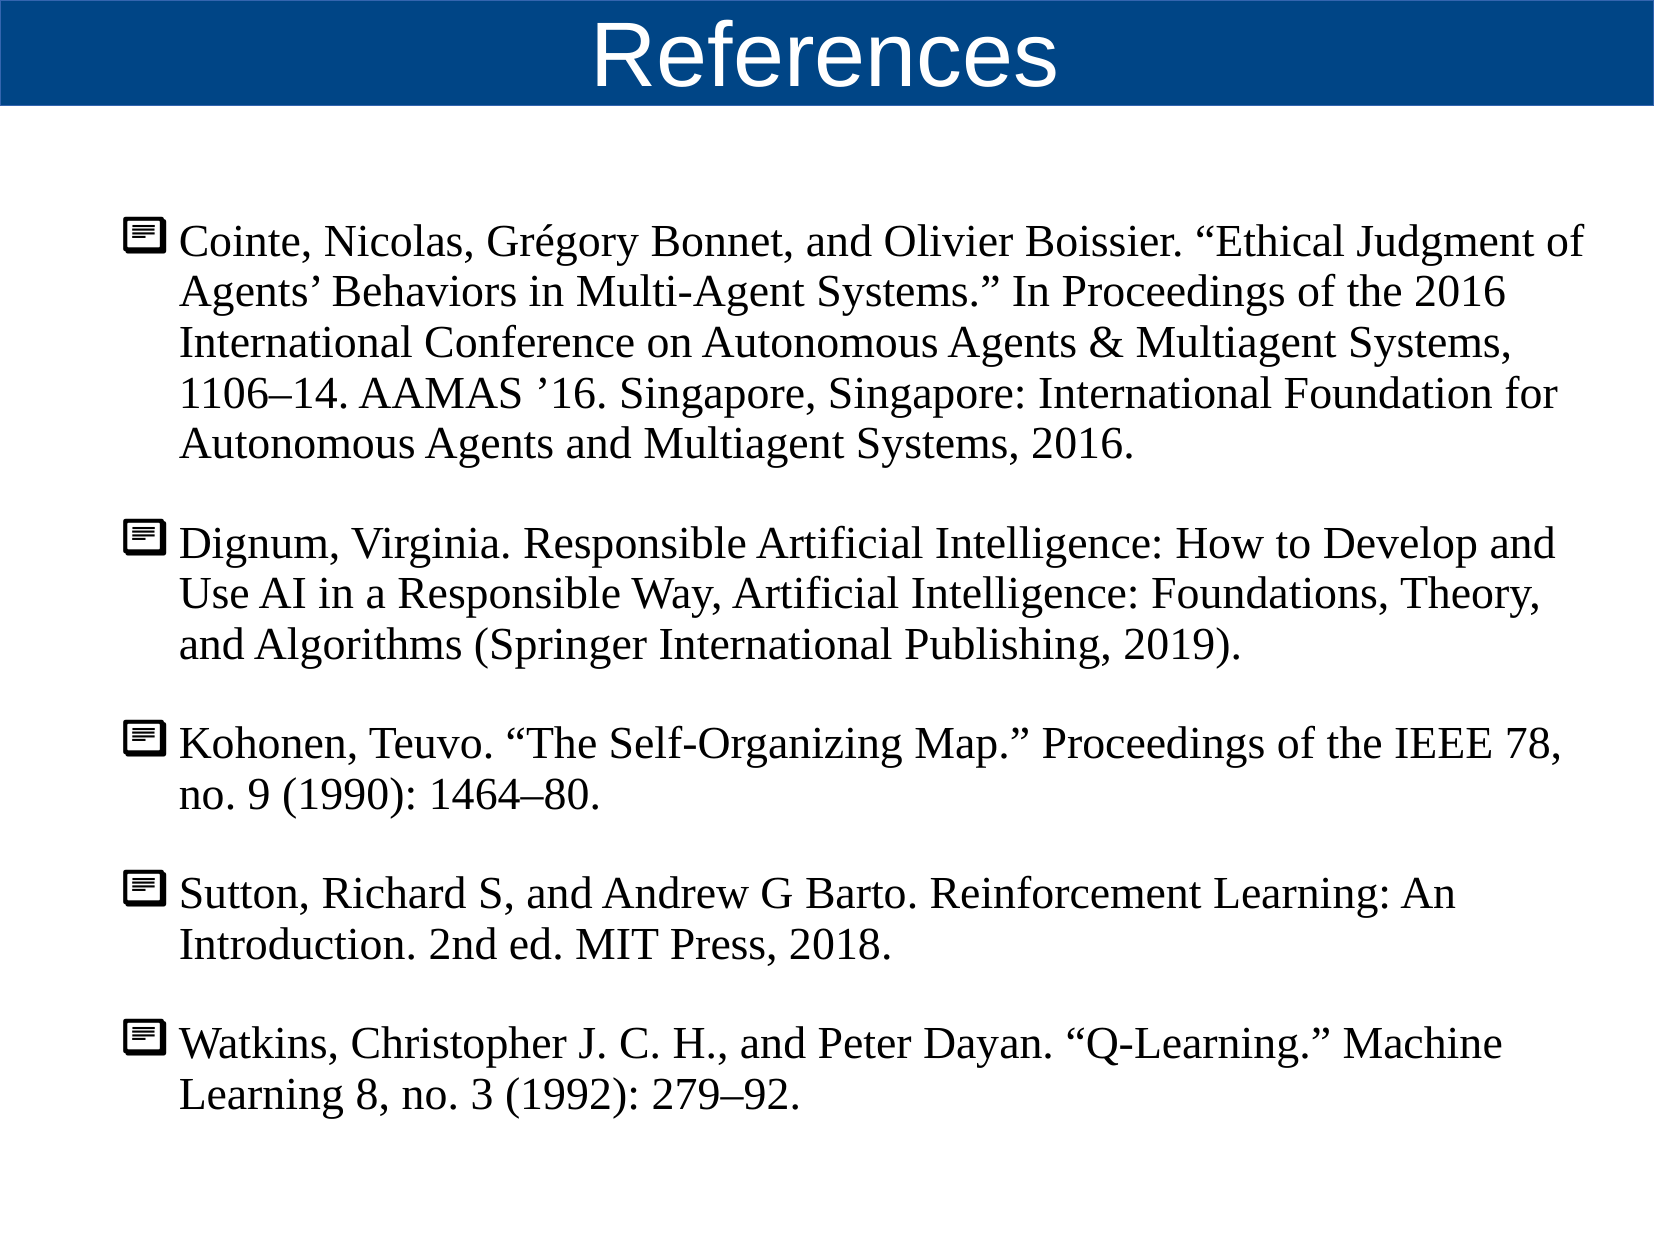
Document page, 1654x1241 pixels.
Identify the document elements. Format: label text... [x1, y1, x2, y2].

text_box Cointe, Nicolas, Grégory Bonnet, and Olivier Boissier. “Ethical Judgment of Agents’ Behaviors in Multi-Agent Systems.” In Proceedings of the 2016 International Conference on Autonomous Agents & Multiagent Systems, 1106–14. AAMAS ’16. Singapore, Singapore: International Foundation for Autonomous Agents and Multiagent Systems, 2016. Dignum, Virginia. Responsible Artificial Intelligence: How to Develop and Use AI in a Responsible Way, Artificial Intelligence: Foundations, Theory, and Algorithms (Springer International Publishing, 2019). Kohonen, Teuvo. “The Self-Organizing Map.” Proceedings of the IEEE 78, no. 9 (1990): 1464–80. Sutton, Richard S, and Andrew G Barto. Reinforcement Learning: An Introduction. 2nd ed. MIT Press, 2018. Watkins, Christopher J. C. H., and Peter Dayan. “Q-Learning.” Machine Learning 8, no. 3 (1992): 279–92. [101, 207, 1613, 1201]
title References [0, 3, 1651, 107]
